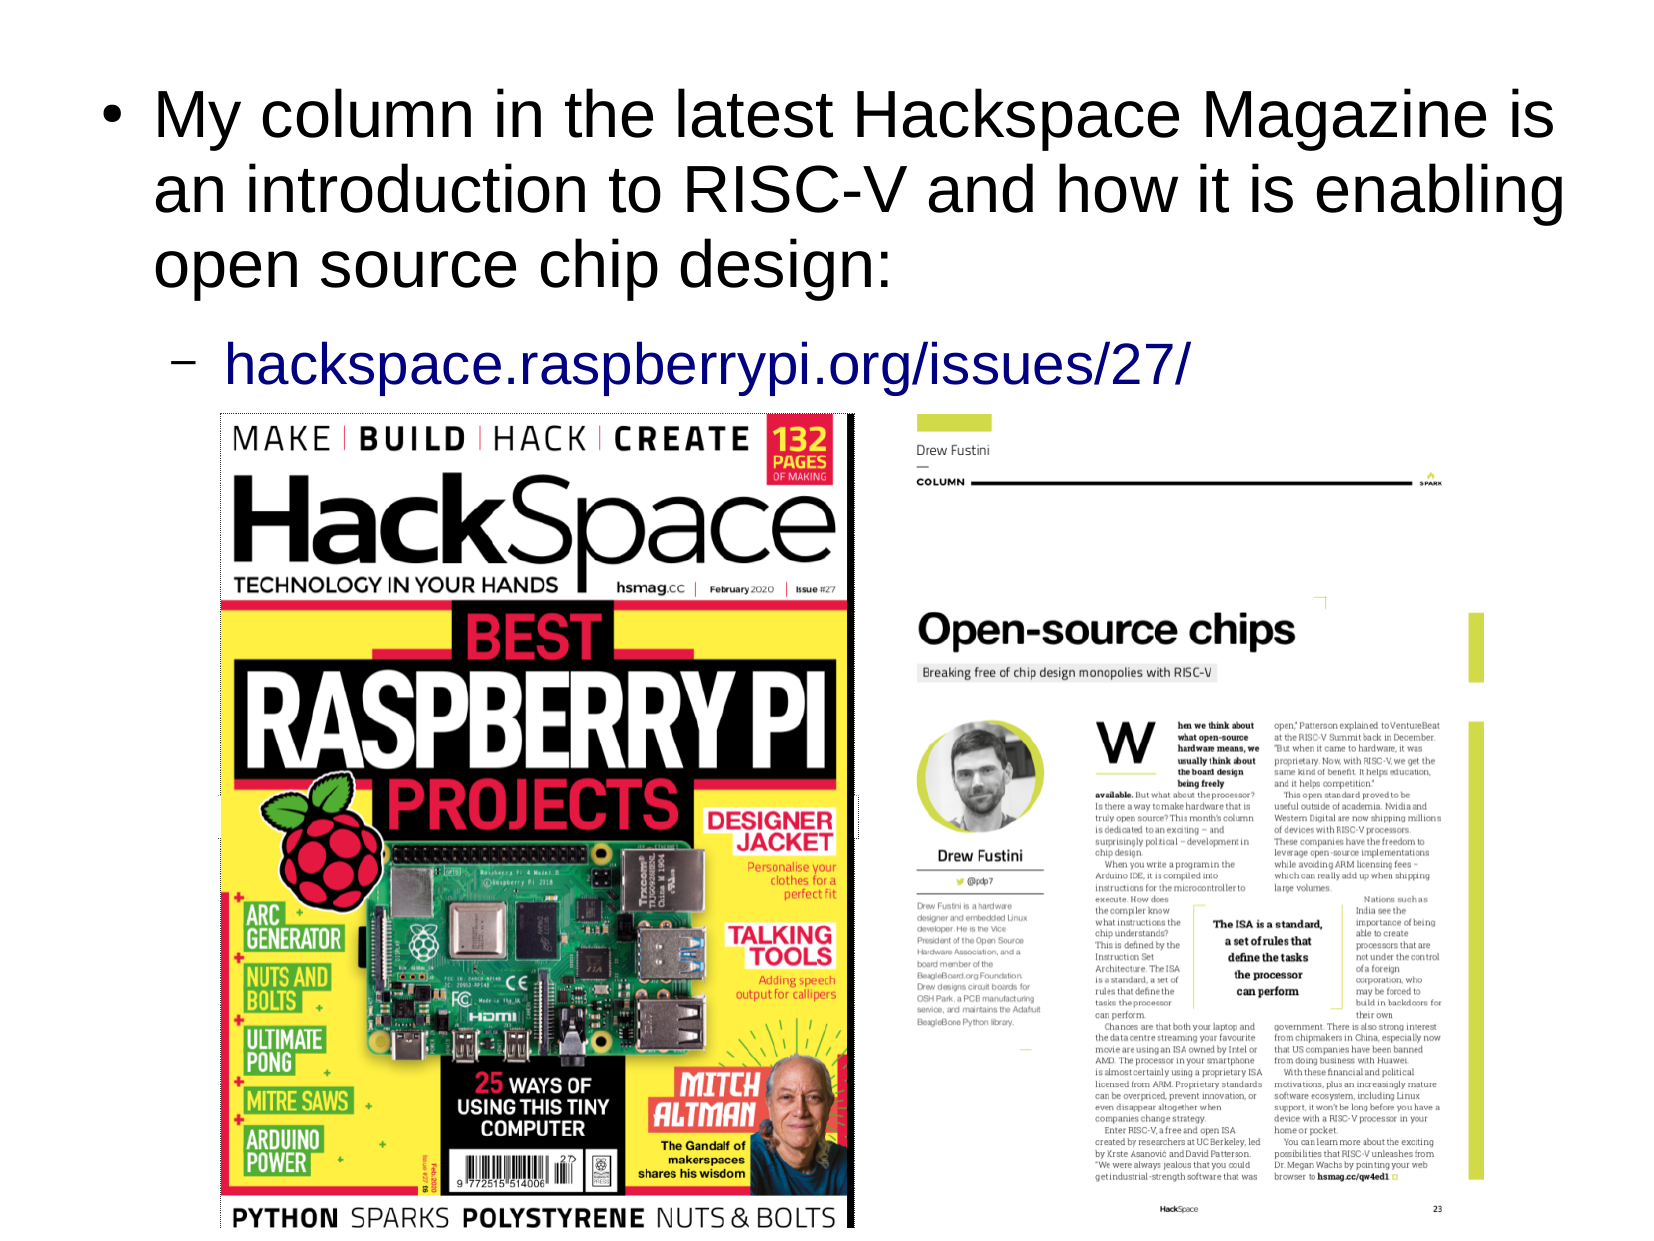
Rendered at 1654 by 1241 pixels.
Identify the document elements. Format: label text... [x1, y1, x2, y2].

list My column in the latest Hackspace Magazine is an introduction to RISC-V and how it is enabling open source chip design: hackspace.raspberrypi.org/issues/27/ [82, 77, 1571, 891]
picture [210, 404, 1493, 1240]
